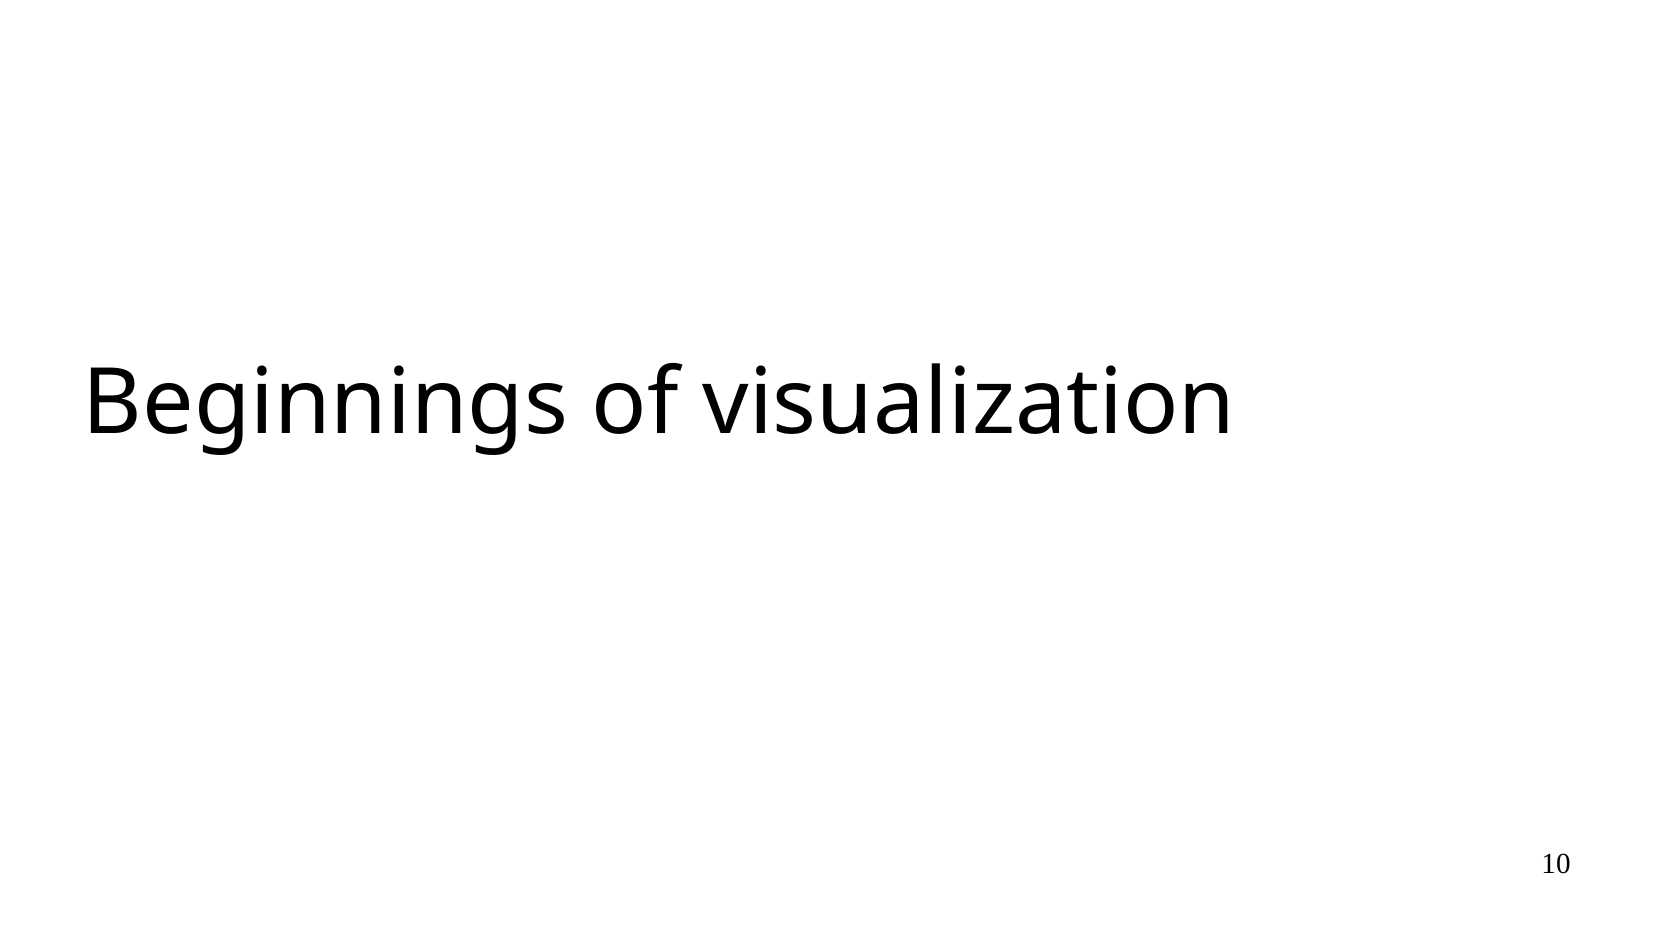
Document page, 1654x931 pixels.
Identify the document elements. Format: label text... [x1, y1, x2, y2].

title Beginnings of visualization [82, 320, 1571, 476]
